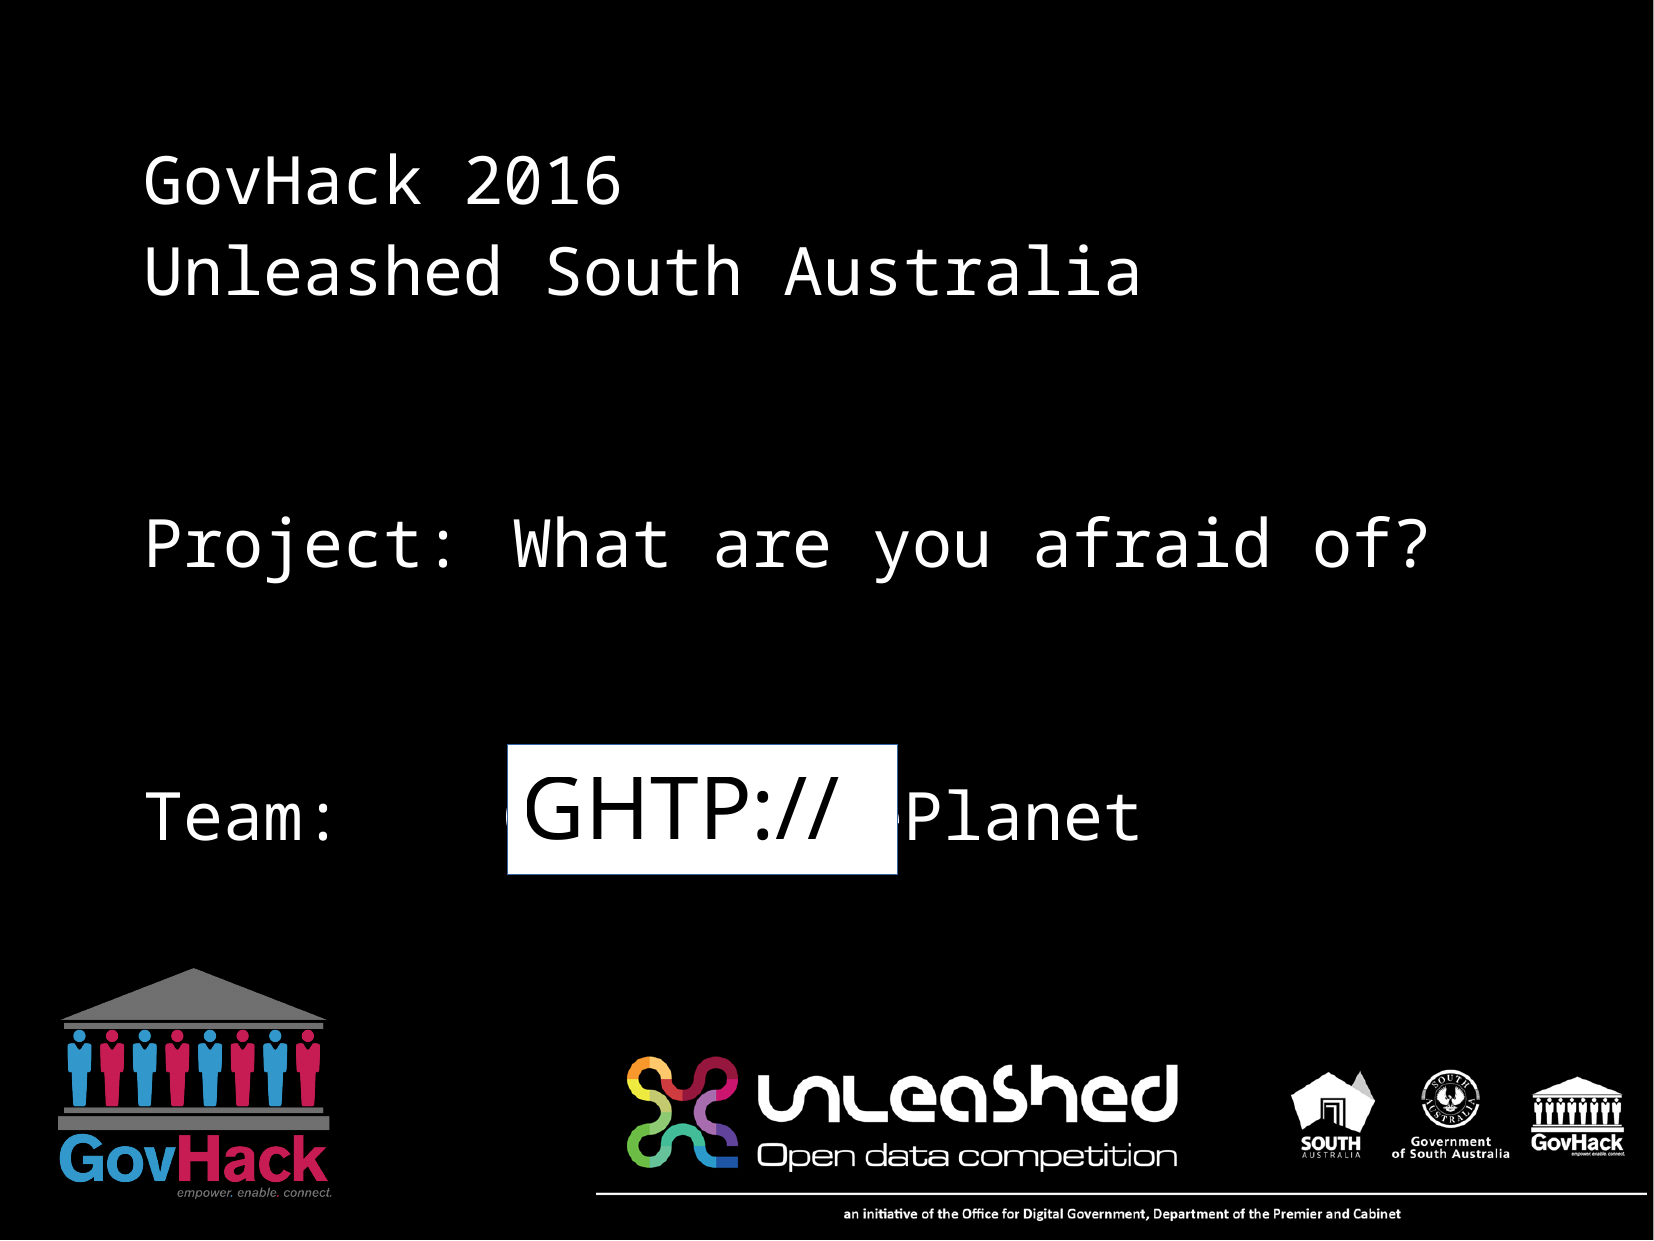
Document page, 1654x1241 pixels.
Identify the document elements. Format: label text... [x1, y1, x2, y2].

text_box [507, 744, 898, 875]
picture [527, 777, 879, 841]
text_box GovHack 2016 Unleashed South Australia Project: What are you afraid of? Team: GovHackThePlanet [128, 35, 1488, 882]
picture [5, 944, 384, 1236]
picture [596, 1033, 1647, 1234]
